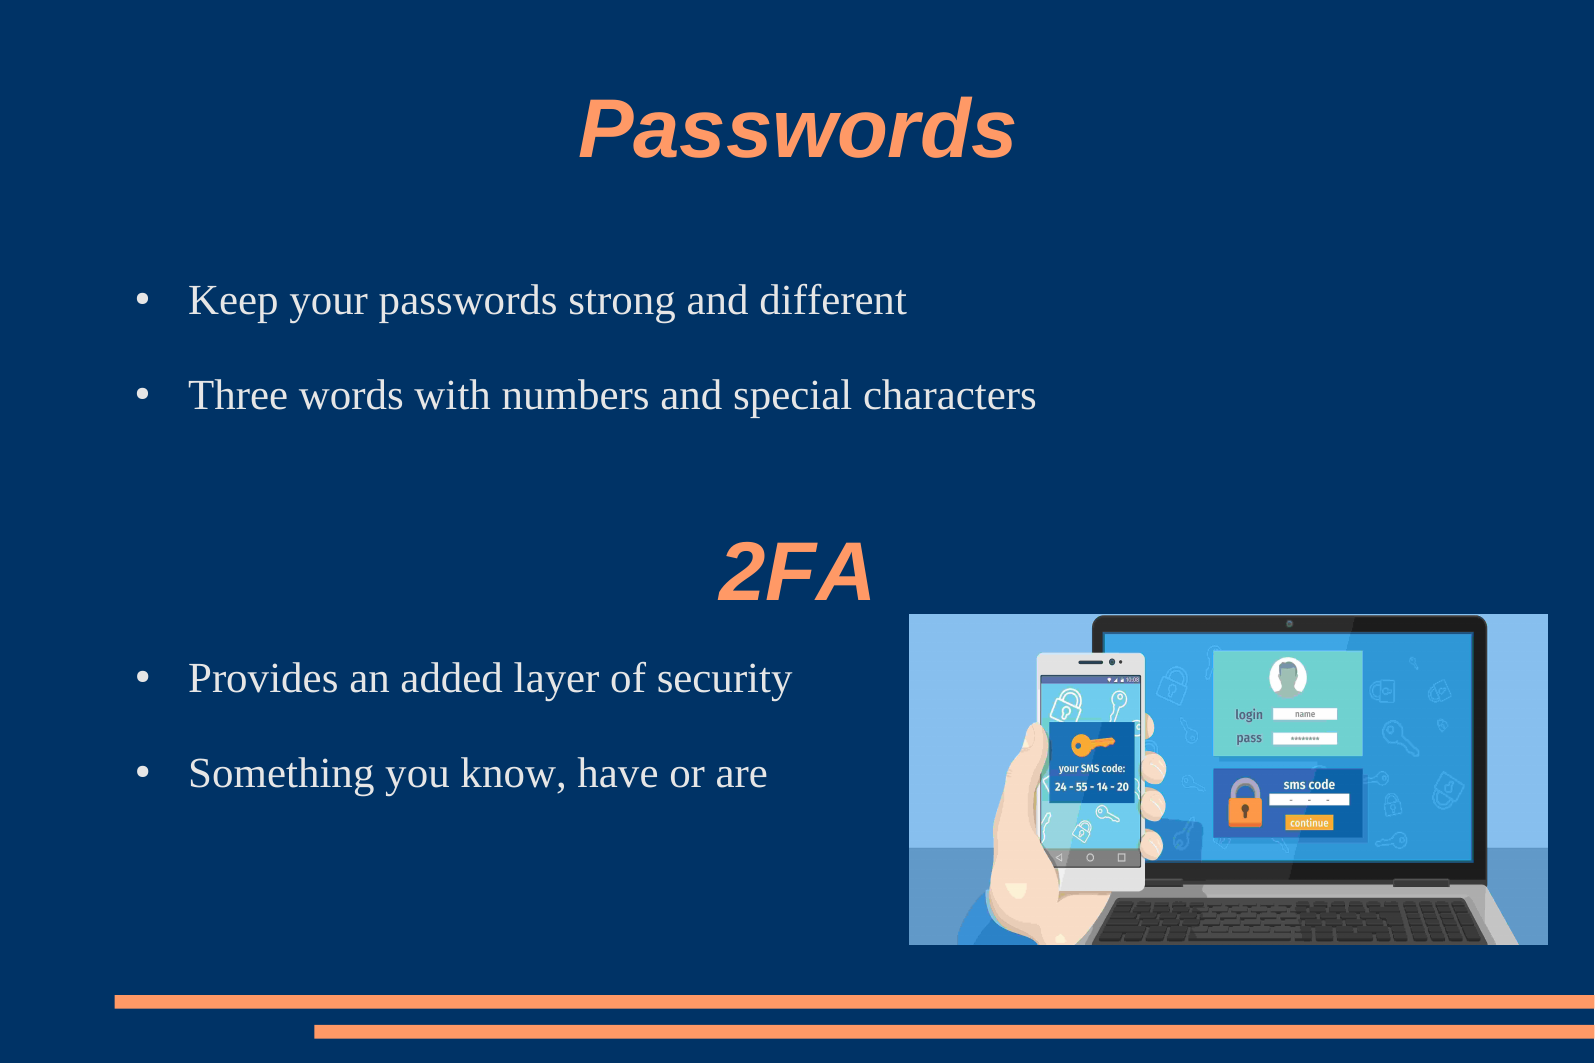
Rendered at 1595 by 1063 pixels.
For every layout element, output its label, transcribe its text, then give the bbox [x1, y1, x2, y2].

title 2FA [117, 482, 1479, 653]
list Provides an added layer of security Something you know, have or are [117, 653, 909, 886]
title Passwords [117, 39, 1479, 218]
list Keep your passwords strong and different Three words with numbers and special characters [117, 276, 1505, 508]
picture [909, 614, 1548, 945]
